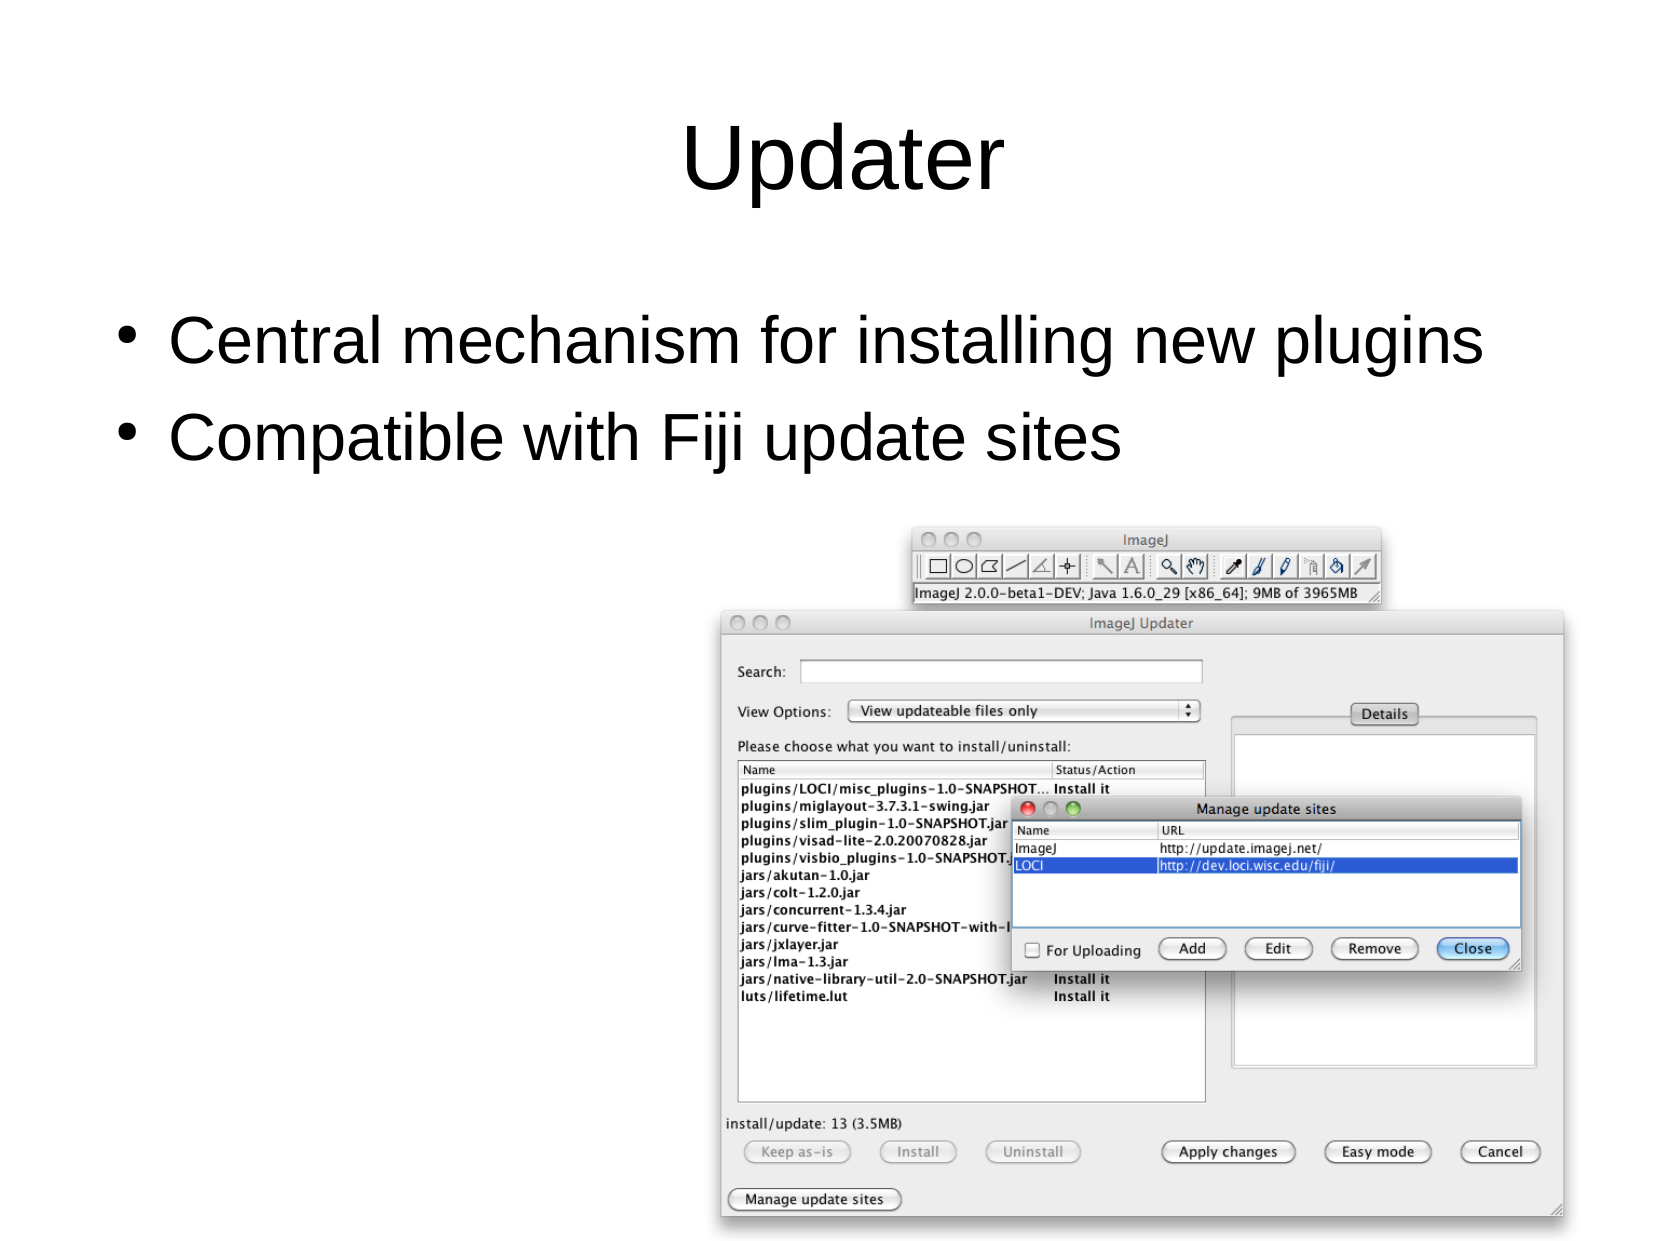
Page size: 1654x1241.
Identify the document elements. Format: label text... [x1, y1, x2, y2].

title Updater [82, 49, 1571, 257]
picture [702, 518, 1586, 1241]
list Central mechanism for installing new plugins Compatible with Fiji update sites [82, 289, 1571, 1108]
